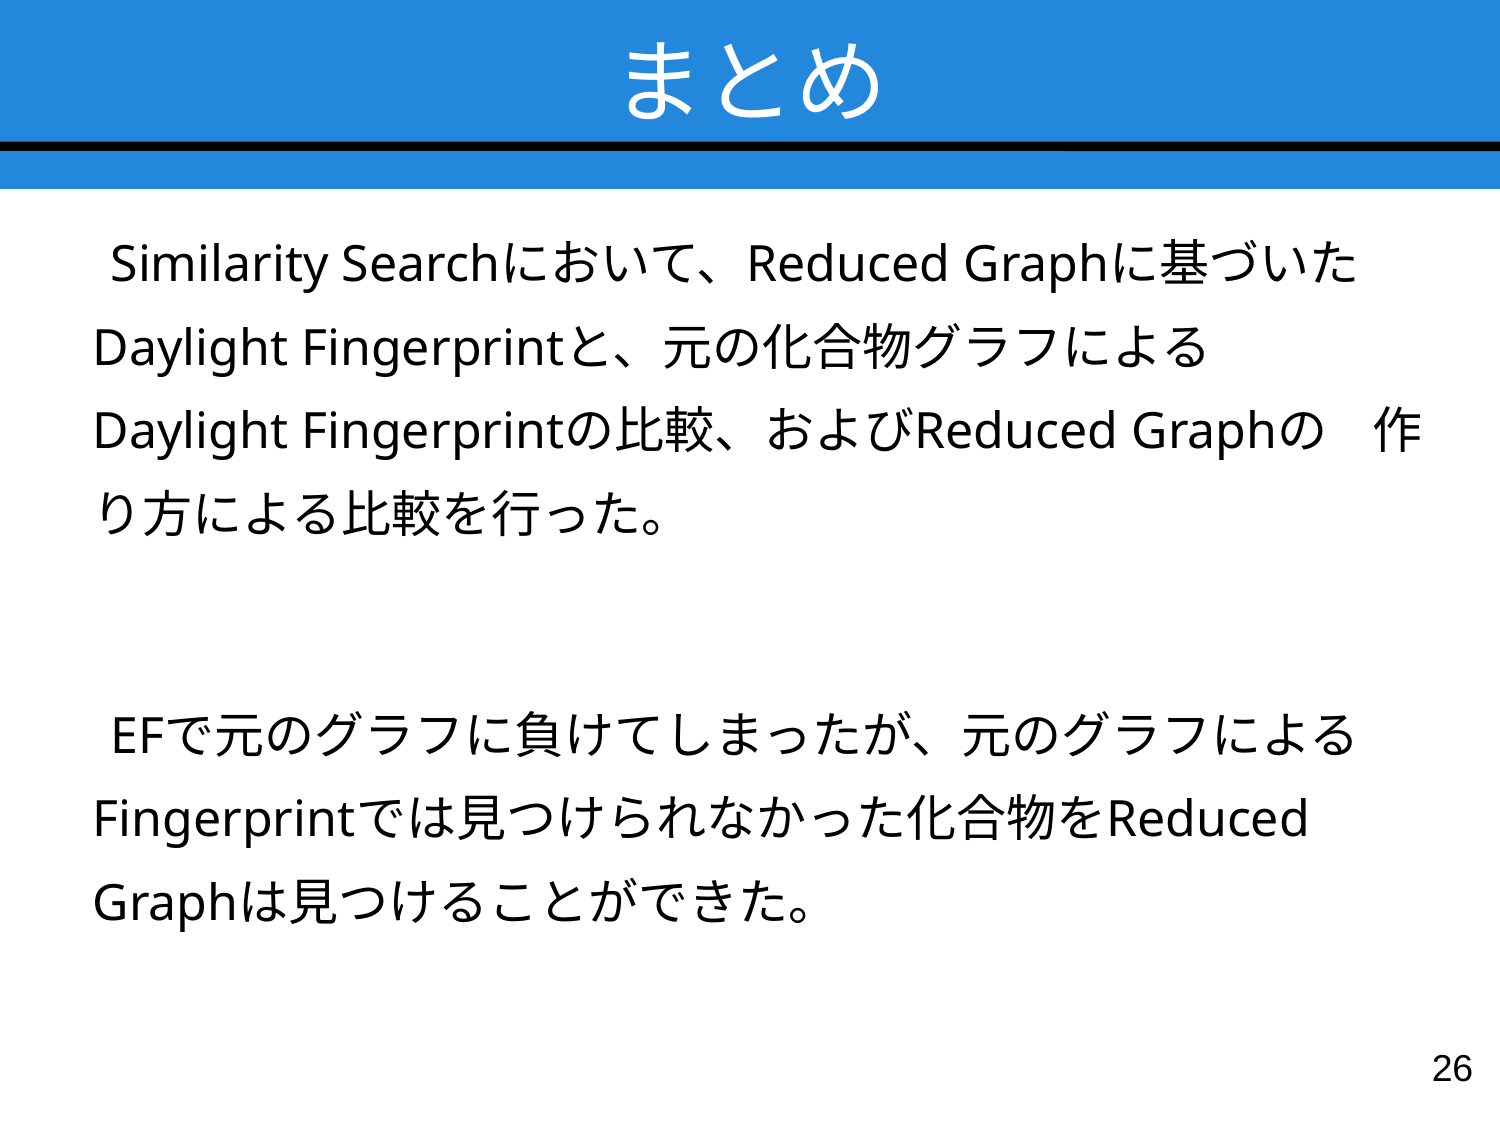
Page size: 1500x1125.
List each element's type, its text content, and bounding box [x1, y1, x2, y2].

list Similarity Searchにおいて、Reduced Graphに基づいた Daylight Fingerprintと、元の化合物グラフによる Daylight Fingerprintの比較、およびReduced Graphの 作り方による比較を行った。 EFで元のグラフに負けてしまったが、元のグラフによる Fingerprintでは見つけられなかった化合物をReduced Graphは見つけることができた。 [75, 212, 1425, 1075]
title まとめ [75, 29, 1425, 122]
